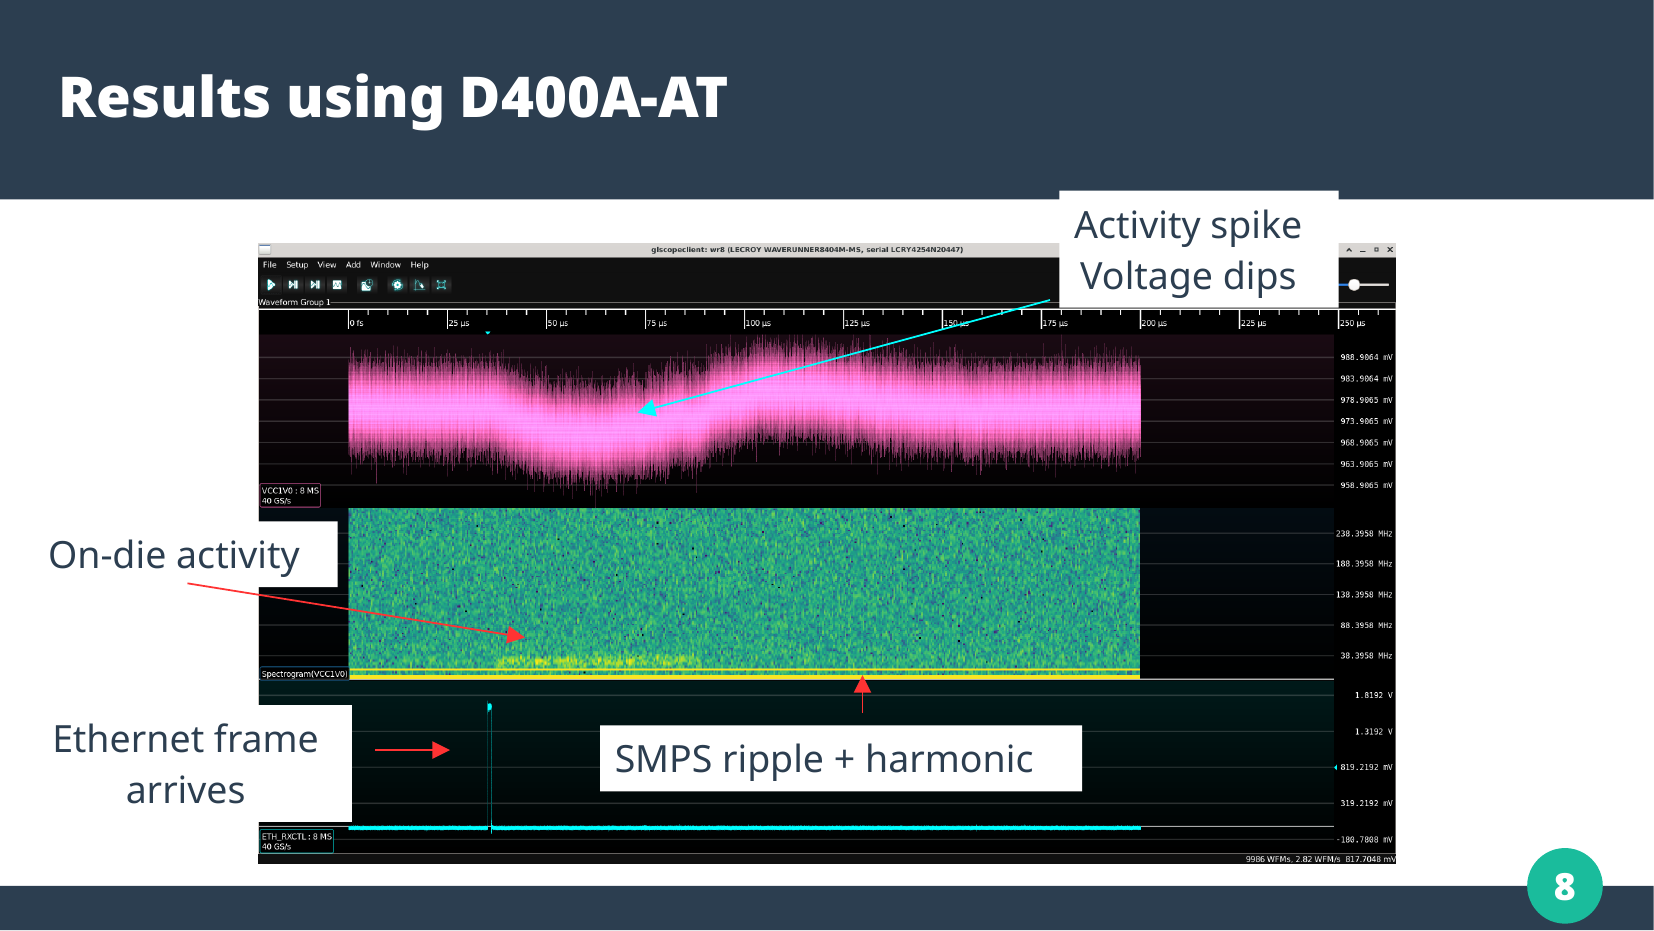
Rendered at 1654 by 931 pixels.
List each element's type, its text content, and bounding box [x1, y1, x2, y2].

title Results using D400A-AT [59, 37, 1595, 155]
text_box Activity spike Voltage dips [1059, 198, 1339, 301]
picture [258, 243, 1396, 864]
text_box Ethernet frame arrives [37, 712, 352, 815]
text_box On-die activity [33, 525, 338, 584]
text_box SMPS ripple + harmonic [600, 729, 1083, 788]
